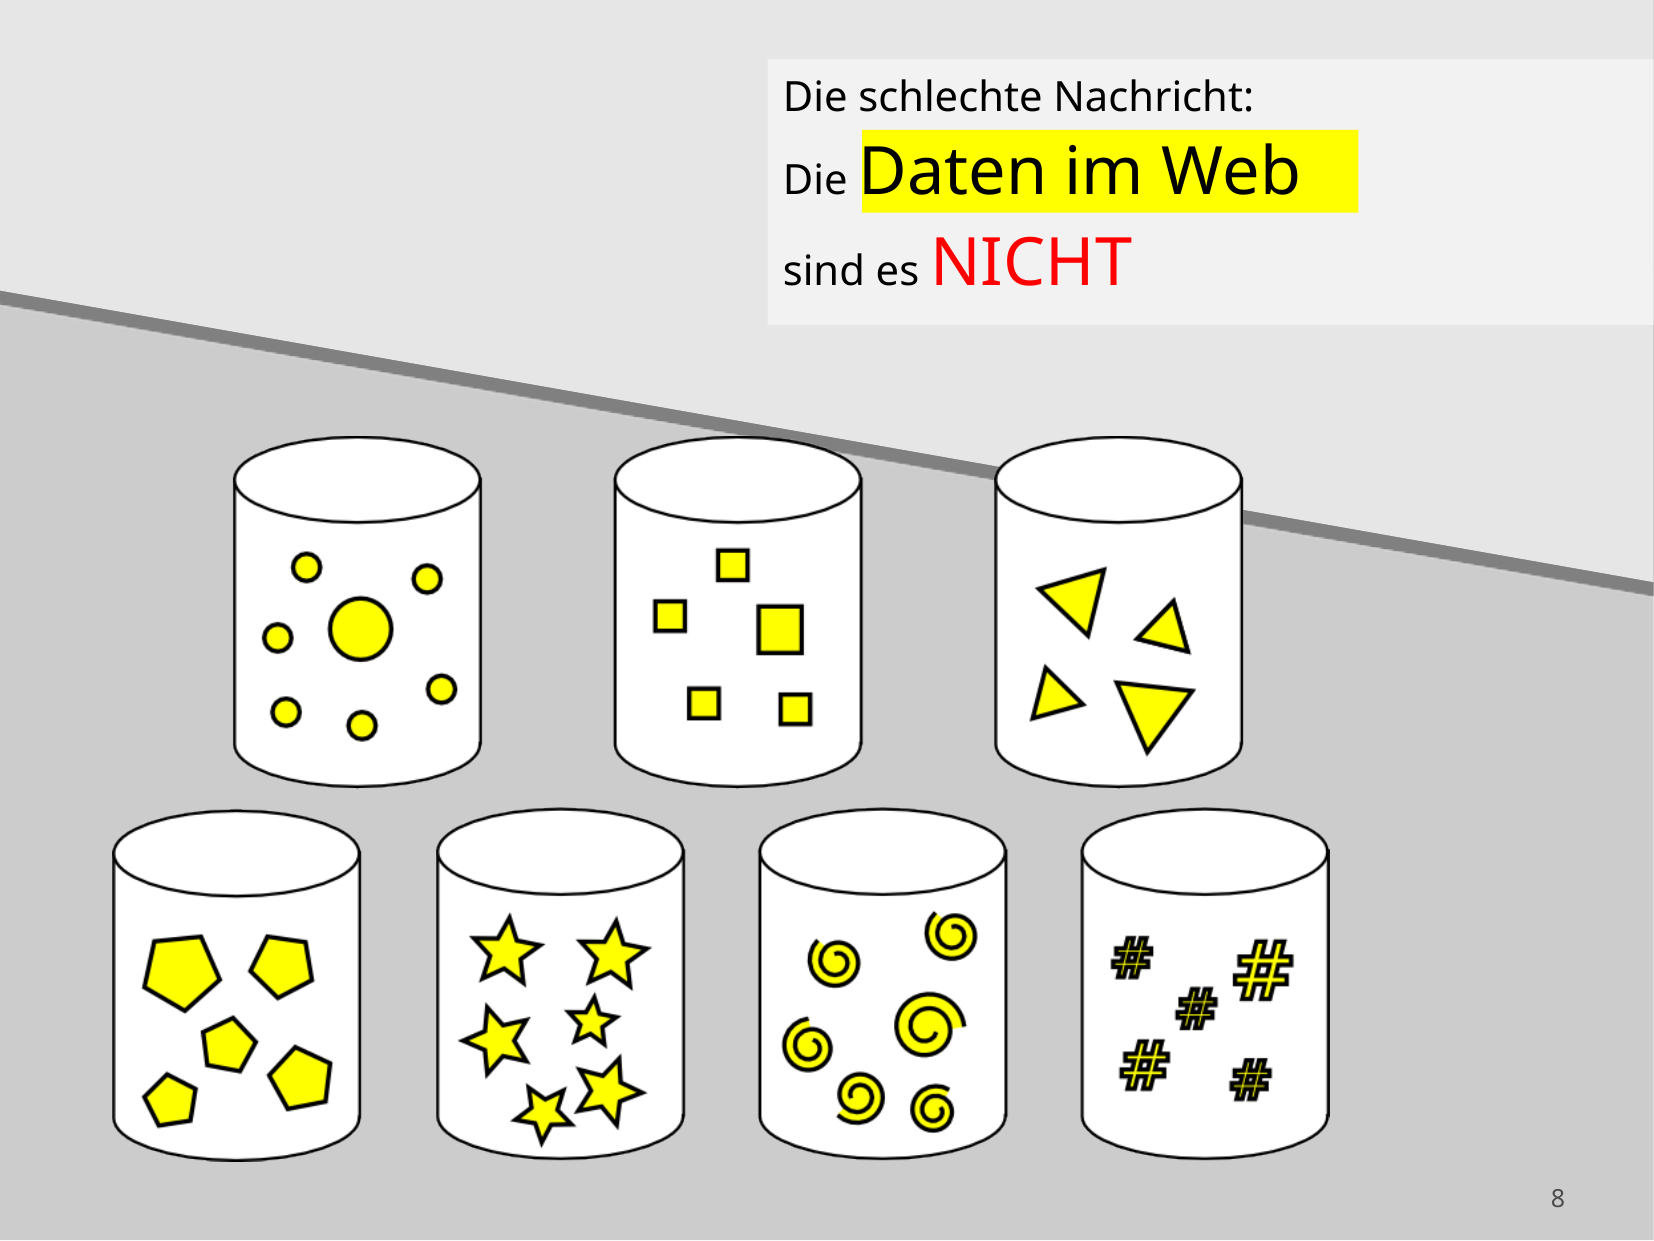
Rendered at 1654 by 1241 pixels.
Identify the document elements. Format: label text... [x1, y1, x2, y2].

text_box [767, 59, 1654, 325]
picture [112, 436, 1330, 1162]
text_box Die schlechte Nachricht: Die Daten im Web sind es NICHT [768, 59, 1571, 319]
